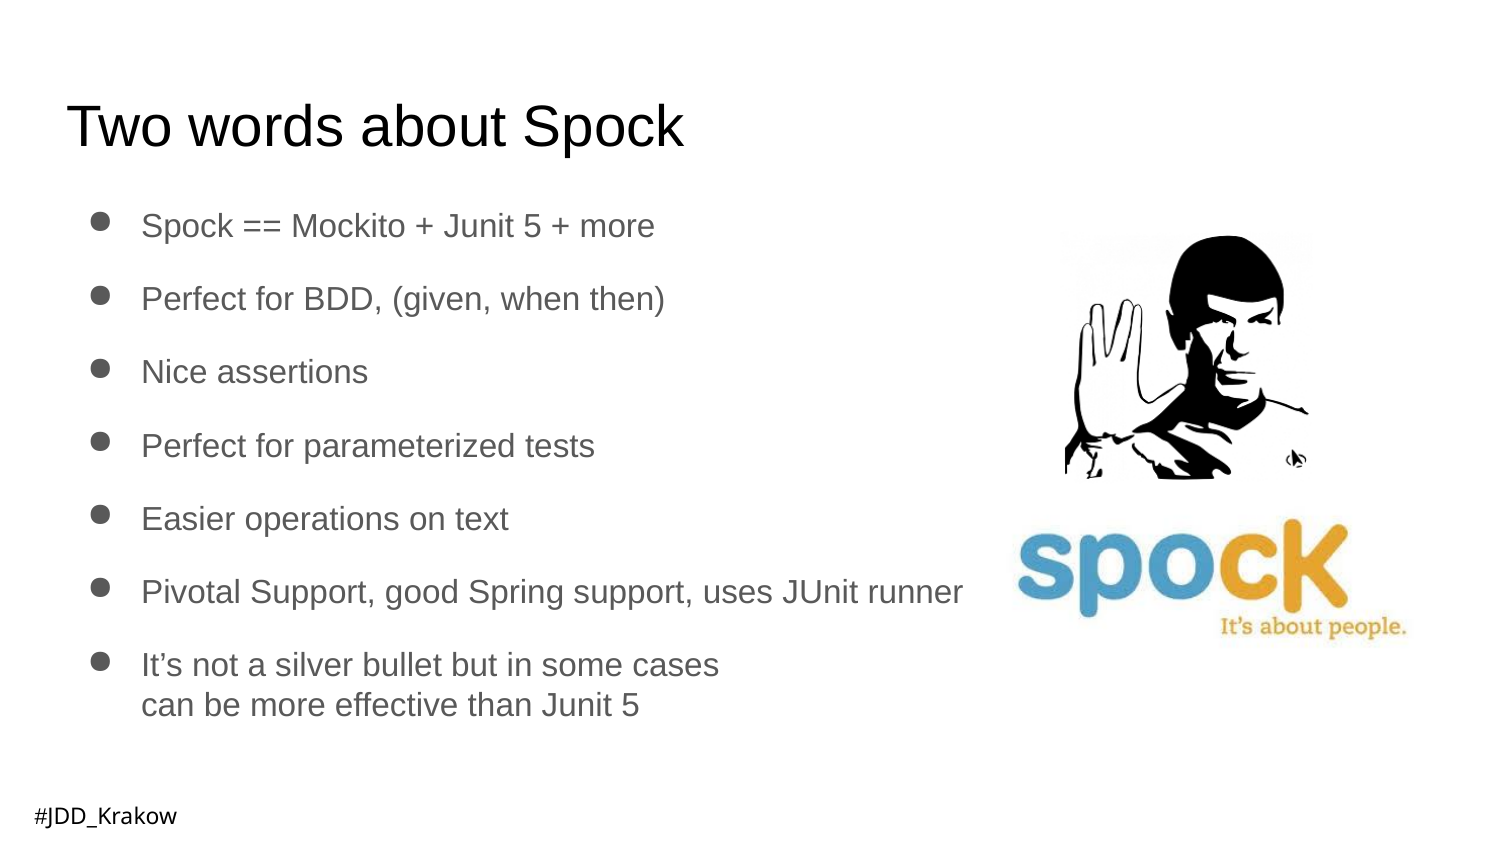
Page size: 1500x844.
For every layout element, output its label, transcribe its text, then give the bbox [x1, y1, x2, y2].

list Spock == Mockito + Junit 5 + more Perfect for BDD, (given, when then) Nice assertions Perfect for parameterized tests Easier operations on text Pivotal Support, good Spring support, uses JUnit runner It’s not a silver bullet but in some cases can be more effective than Junit 5 [51, 189, 1449, 644]
picture [1060, 231, 1313, 484]
text_box #JDD_Krakow [0, 786, 247, 844]
picture [994, 497, 1428, 658]
title Two words about Spock [51, 72, 1449, 167]
